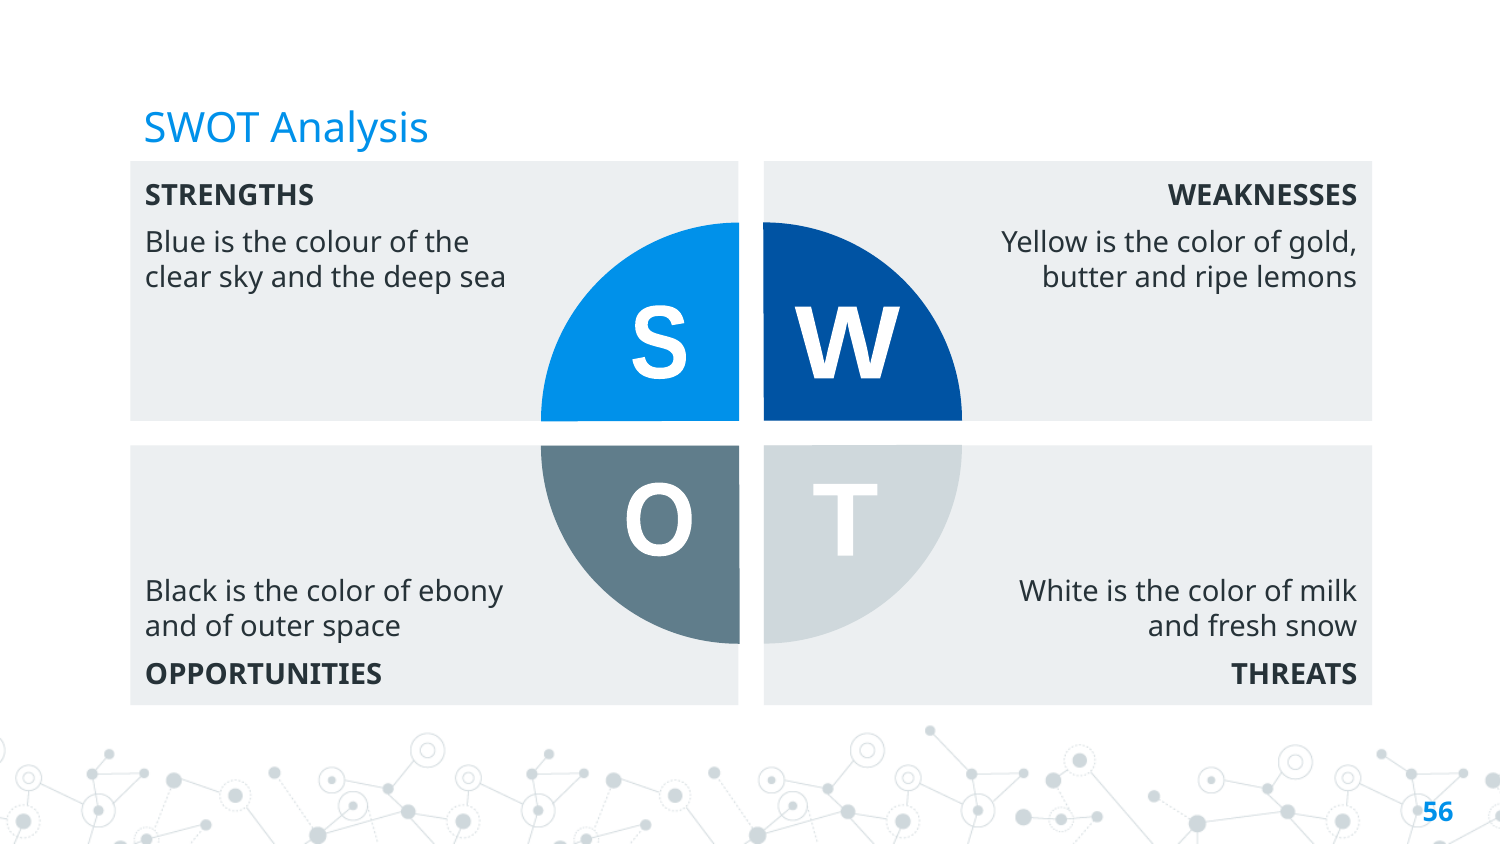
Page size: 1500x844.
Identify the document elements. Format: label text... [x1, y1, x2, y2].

text_box STRENGTHS Blue is the colour of the clear sky and the deep sea [130, 161, 739, 421]
text_box <number> [1378, 779, 1469, 844]
text_box Black is the color of ebony and of outer space OPPORTUNITIES [130, 445, 739, 706]
text_box WEAKNESSES Yellow is the color of gold, butter and ripe lemons [763, 161, 1373, 421]
text_box [541, 222, 740, 422]
text_box [763, 444, 962, 644]
text_box White is the color of milk and fresh snow THREATS [763, 445, 1373, 706]
text_box T [813, 483, 878, 556]
text_box [763, 222, 963, 421]
text_box S [632, 305, 686, 380]
picture [0, 0, 1500, 844]
text_box SWOT Analysis [128, 50, 1371, 166]
text_box [540, 445, 740, 644]
text_box W [794, 306, 901, 379]
text_box O [626, 482, 692, 557]
